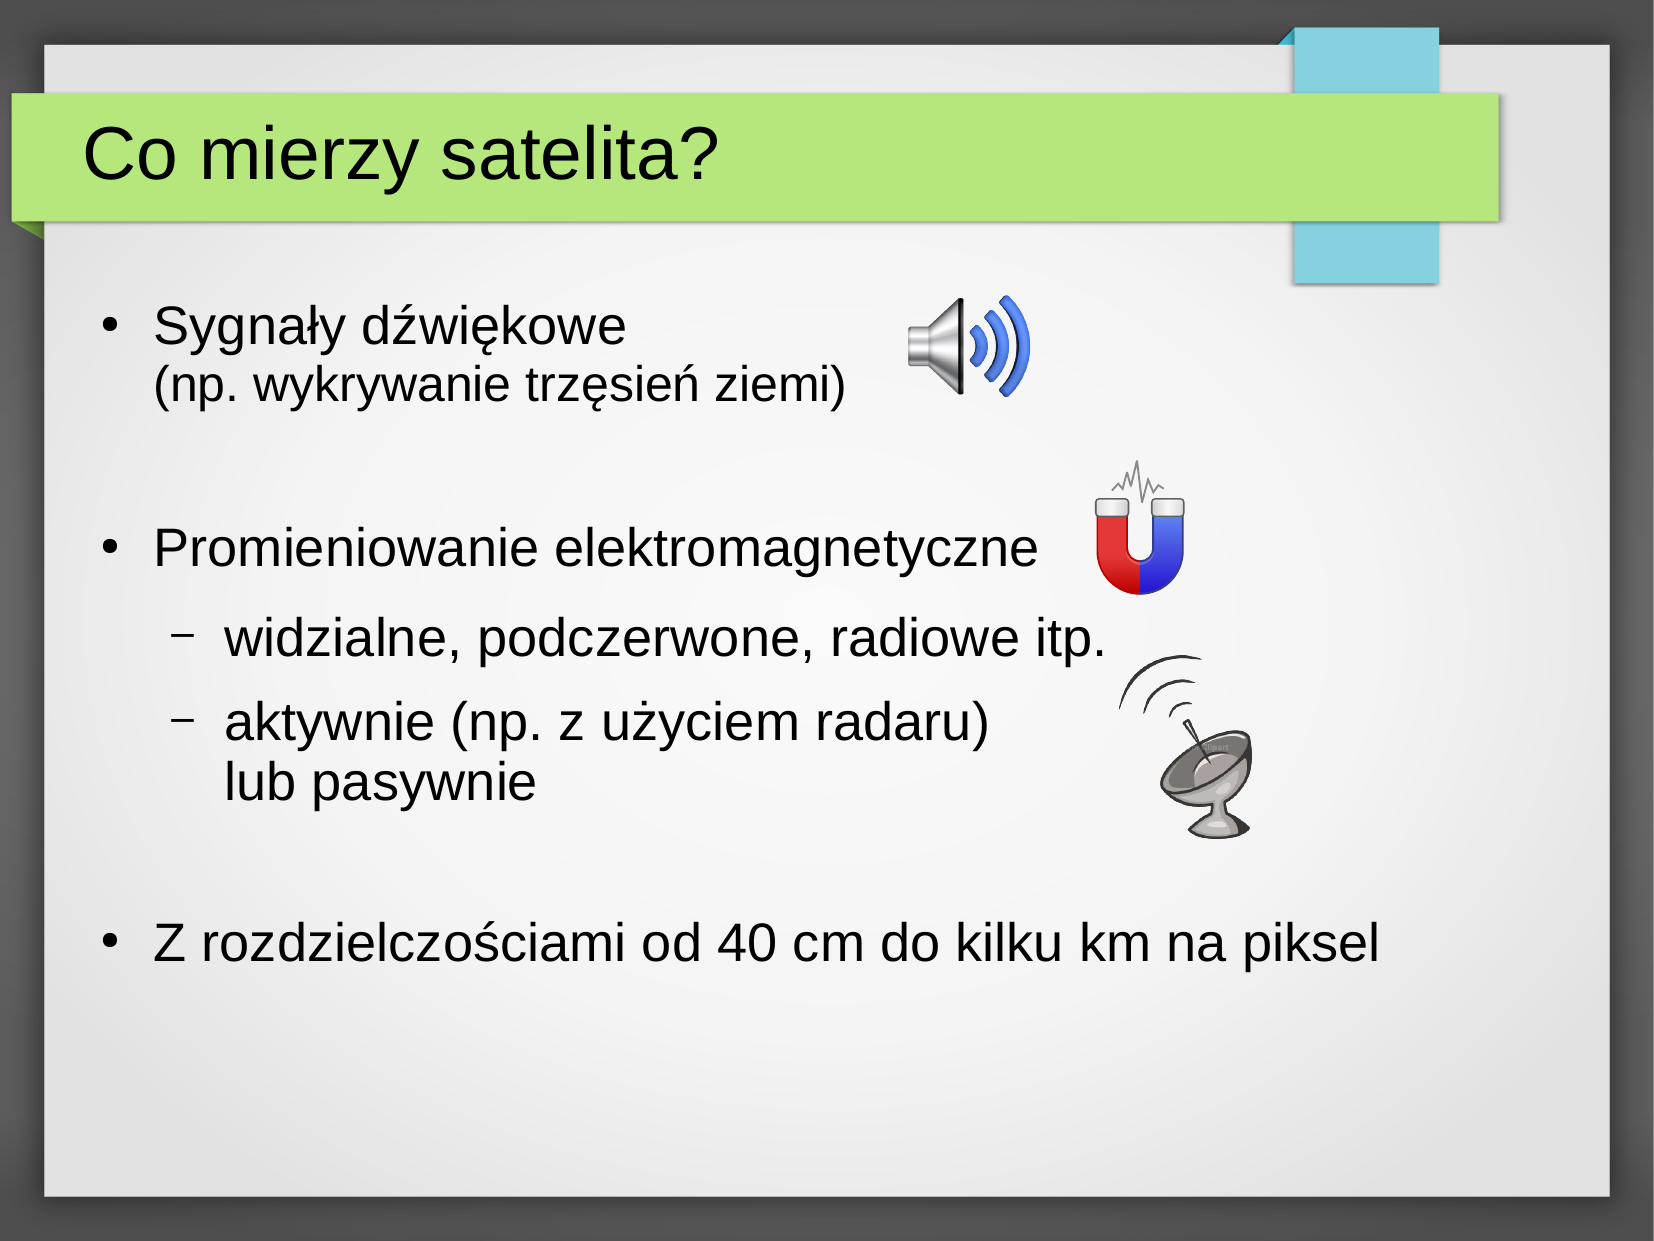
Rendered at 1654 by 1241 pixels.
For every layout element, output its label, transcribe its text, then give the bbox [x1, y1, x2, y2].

list Sygnały dźwiękowe (np. wykrywanie trzęsień ziemi) Promieniowanie elektromagnetyczne widzialne, podczerwone, radiowe itp. aktywnie (np. z użyciem radaru) lub pasywnie Z rozdzielczościami od 40 cm do kilku km na piksel [82, 295, 1571, 1146]
title Co mierzy satelita? [82, 94, 1264, 213]
picture [0, 0, 1654, 1241]
